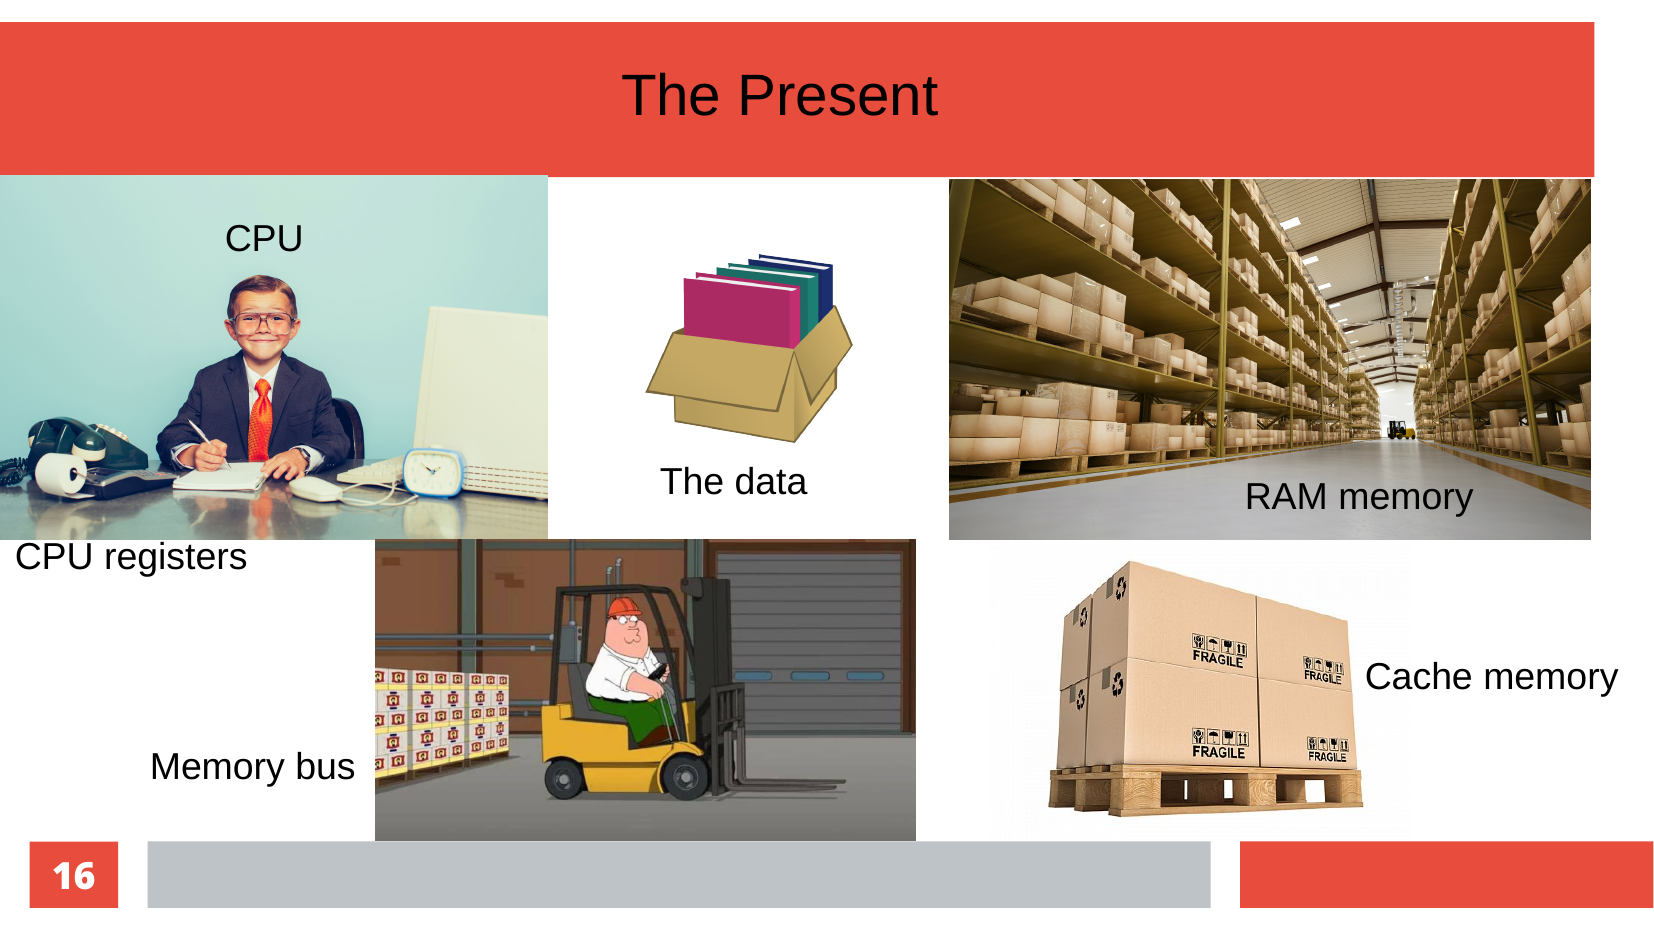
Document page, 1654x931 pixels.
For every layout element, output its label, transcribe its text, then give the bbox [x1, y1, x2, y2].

text_box CPU registers [0, 528, 286, 586]
text_box Cache memory [1350, 648, 1636, 706]
picture [990, 545, 1411, 841]
picture [949, 179, 1591, 541]
text_box RAM memory [1230, 468, 1516, 526]
text_box Memory bus [135, 738, 421, 796]
text_box The data [645, 453, 931, 511]
picture [645, 254, 853, 443]
picture [0, 175, 916, 841]
text_box The Present [270, 55, 1291, 136]
text_box CPU [210, 210, 496, 267]
